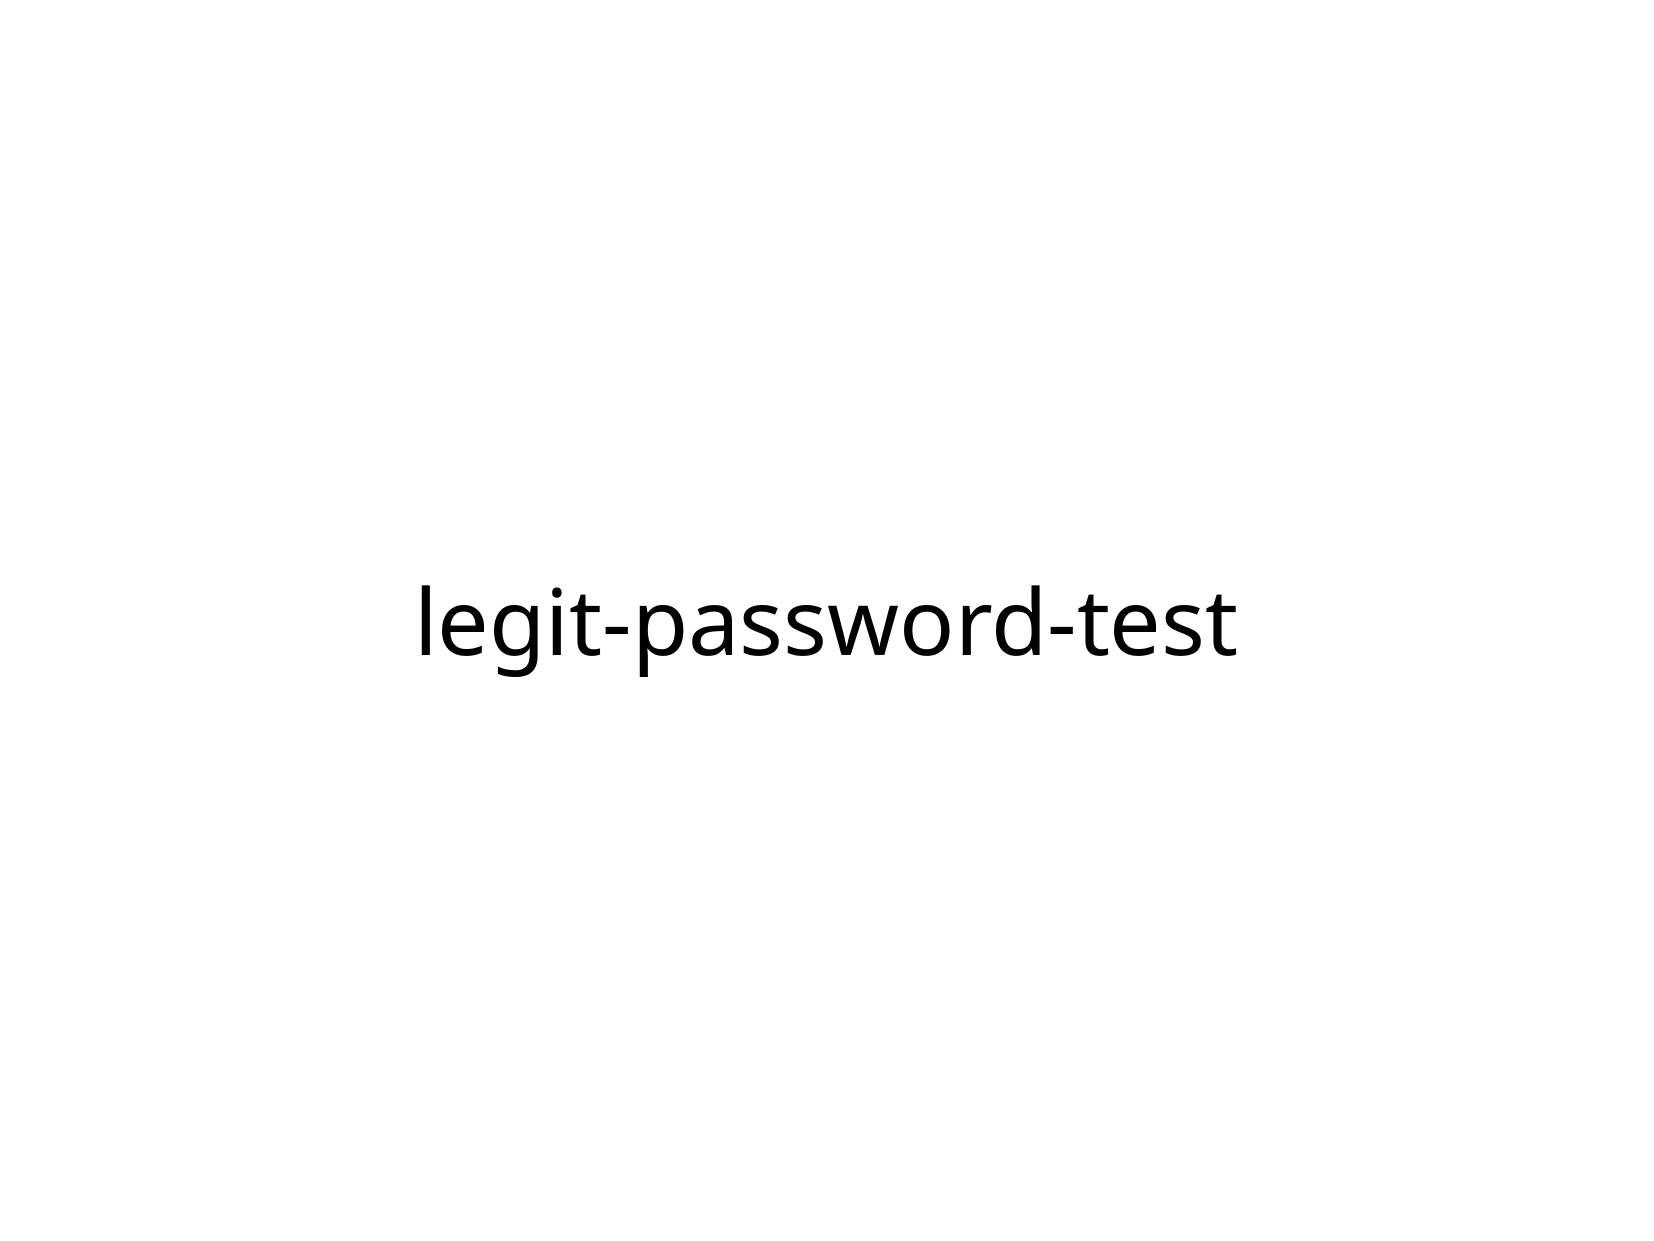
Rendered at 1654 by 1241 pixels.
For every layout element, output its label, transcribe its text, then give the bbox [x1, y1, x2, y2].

title legit-password-test [82, 516, 1571, 724]
